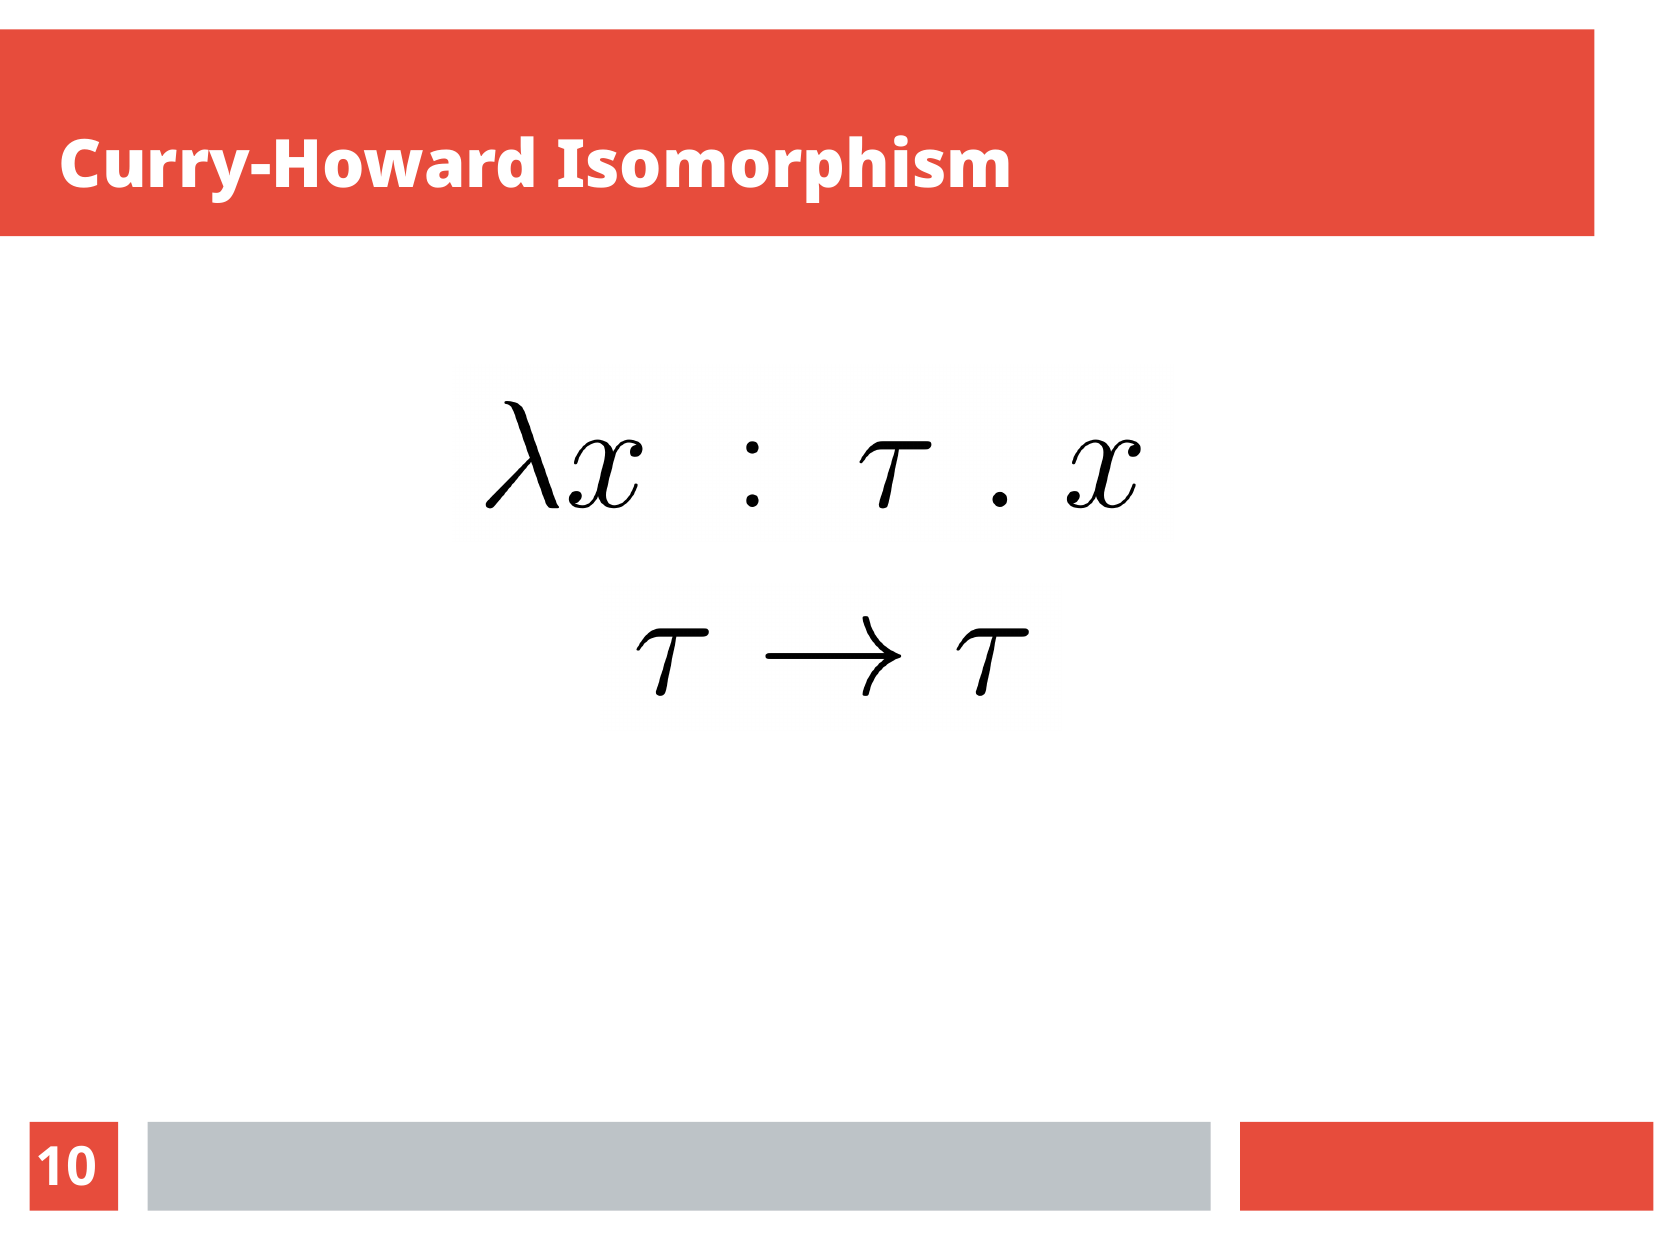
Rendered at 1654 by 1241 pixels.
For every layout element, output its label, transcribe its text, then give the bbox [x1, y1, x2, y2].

text_box 10 [20, 1119, 254, 1210]
title Curry-Howard Isomorphism [59, 58, 1595, 207]
picture [452, 364, 1174, 542]
picture [600, 583, 1062, 731]
